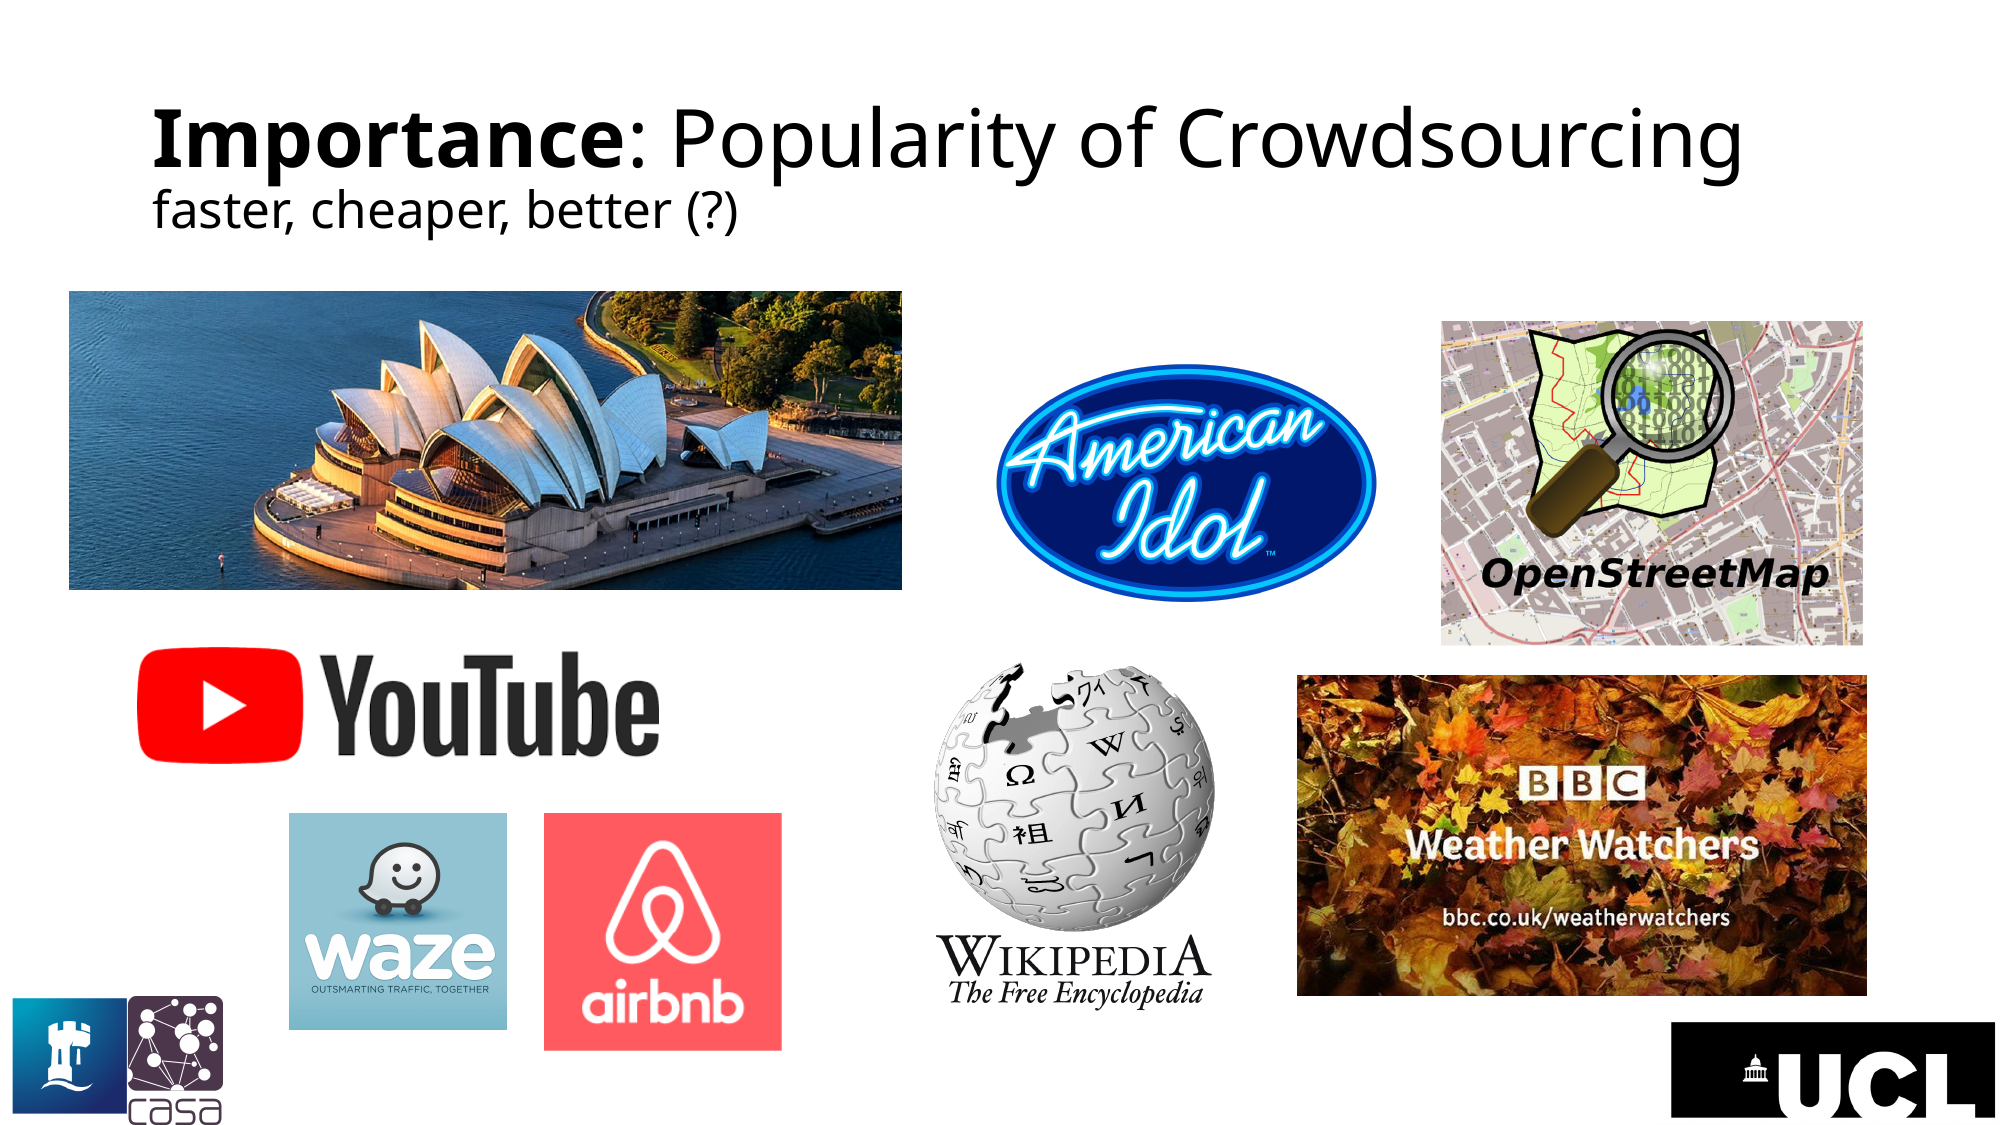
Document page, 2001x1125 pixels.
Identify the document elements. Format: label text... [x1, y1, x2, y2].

picture [69, 291, 902, 590]
title Importance: Popularity of Crowdsourcing faster, cheaper, better (?) [137, 59, 1863, 278]
picture [289, 813, 507, 1030]
picture [931, 660, 1218, 1011]
picture [137, 647, 659, 764]
picture [544, 813, 783, 1052]
picture [1297, 675, 1867, 996]
picture [984, 349, 1388, 619]
picture [1441, 322, 1863, 646]
